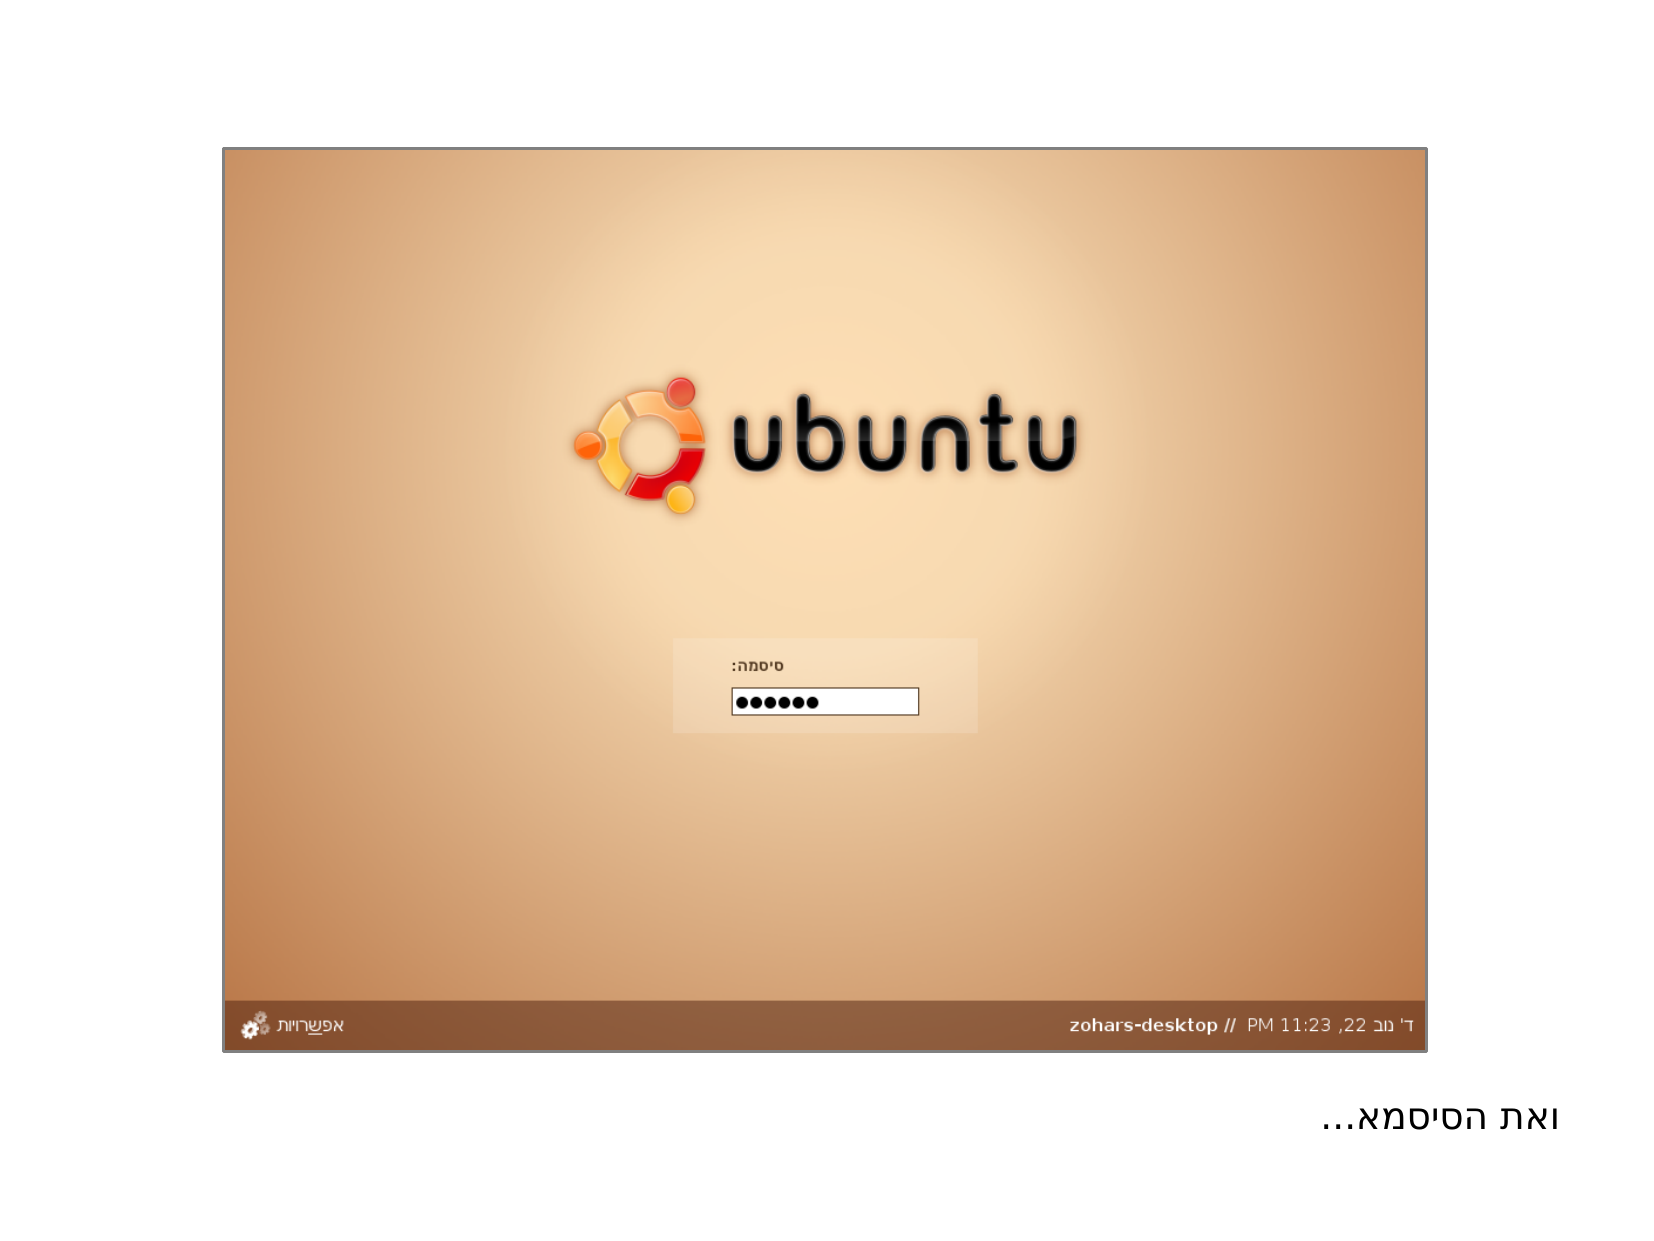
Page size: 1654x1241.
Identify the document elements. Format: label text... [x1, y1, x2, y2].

picture [225, 150, 1426, 1051]
text_box ואת הסיסמא... [75, 1087, 1576, 1241]
